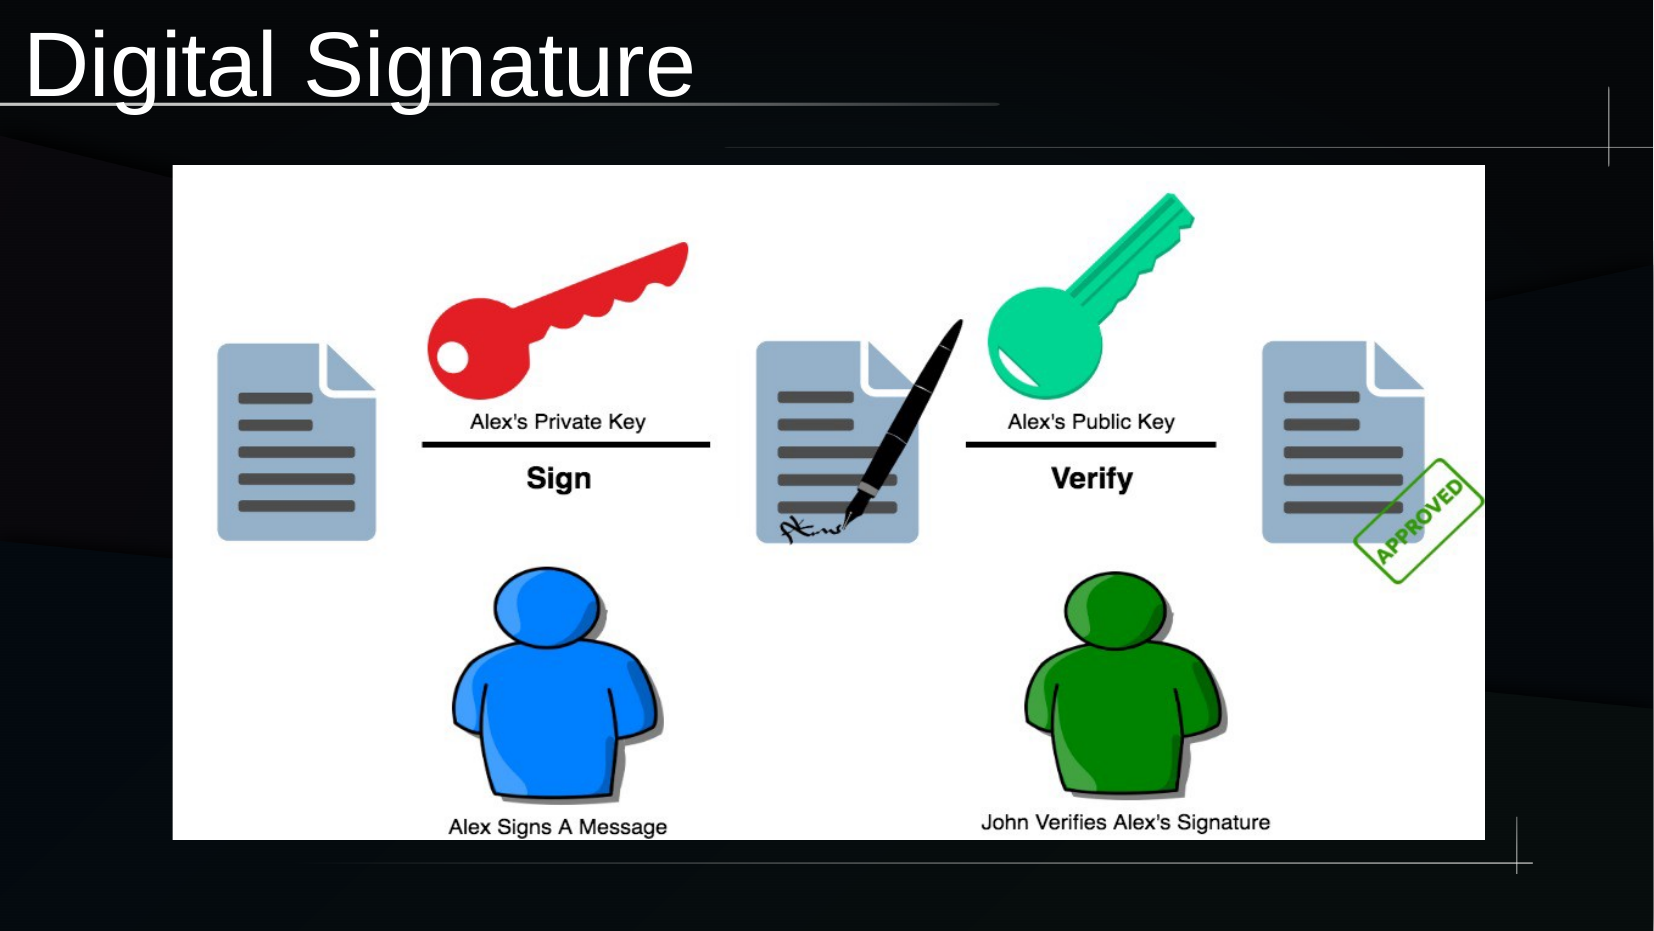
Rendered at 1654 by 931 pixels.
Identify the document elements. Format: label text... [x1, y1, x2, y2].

title Digital Signature [23, 11, 1589, 119]
picture [0, 0, 1654, 931]
